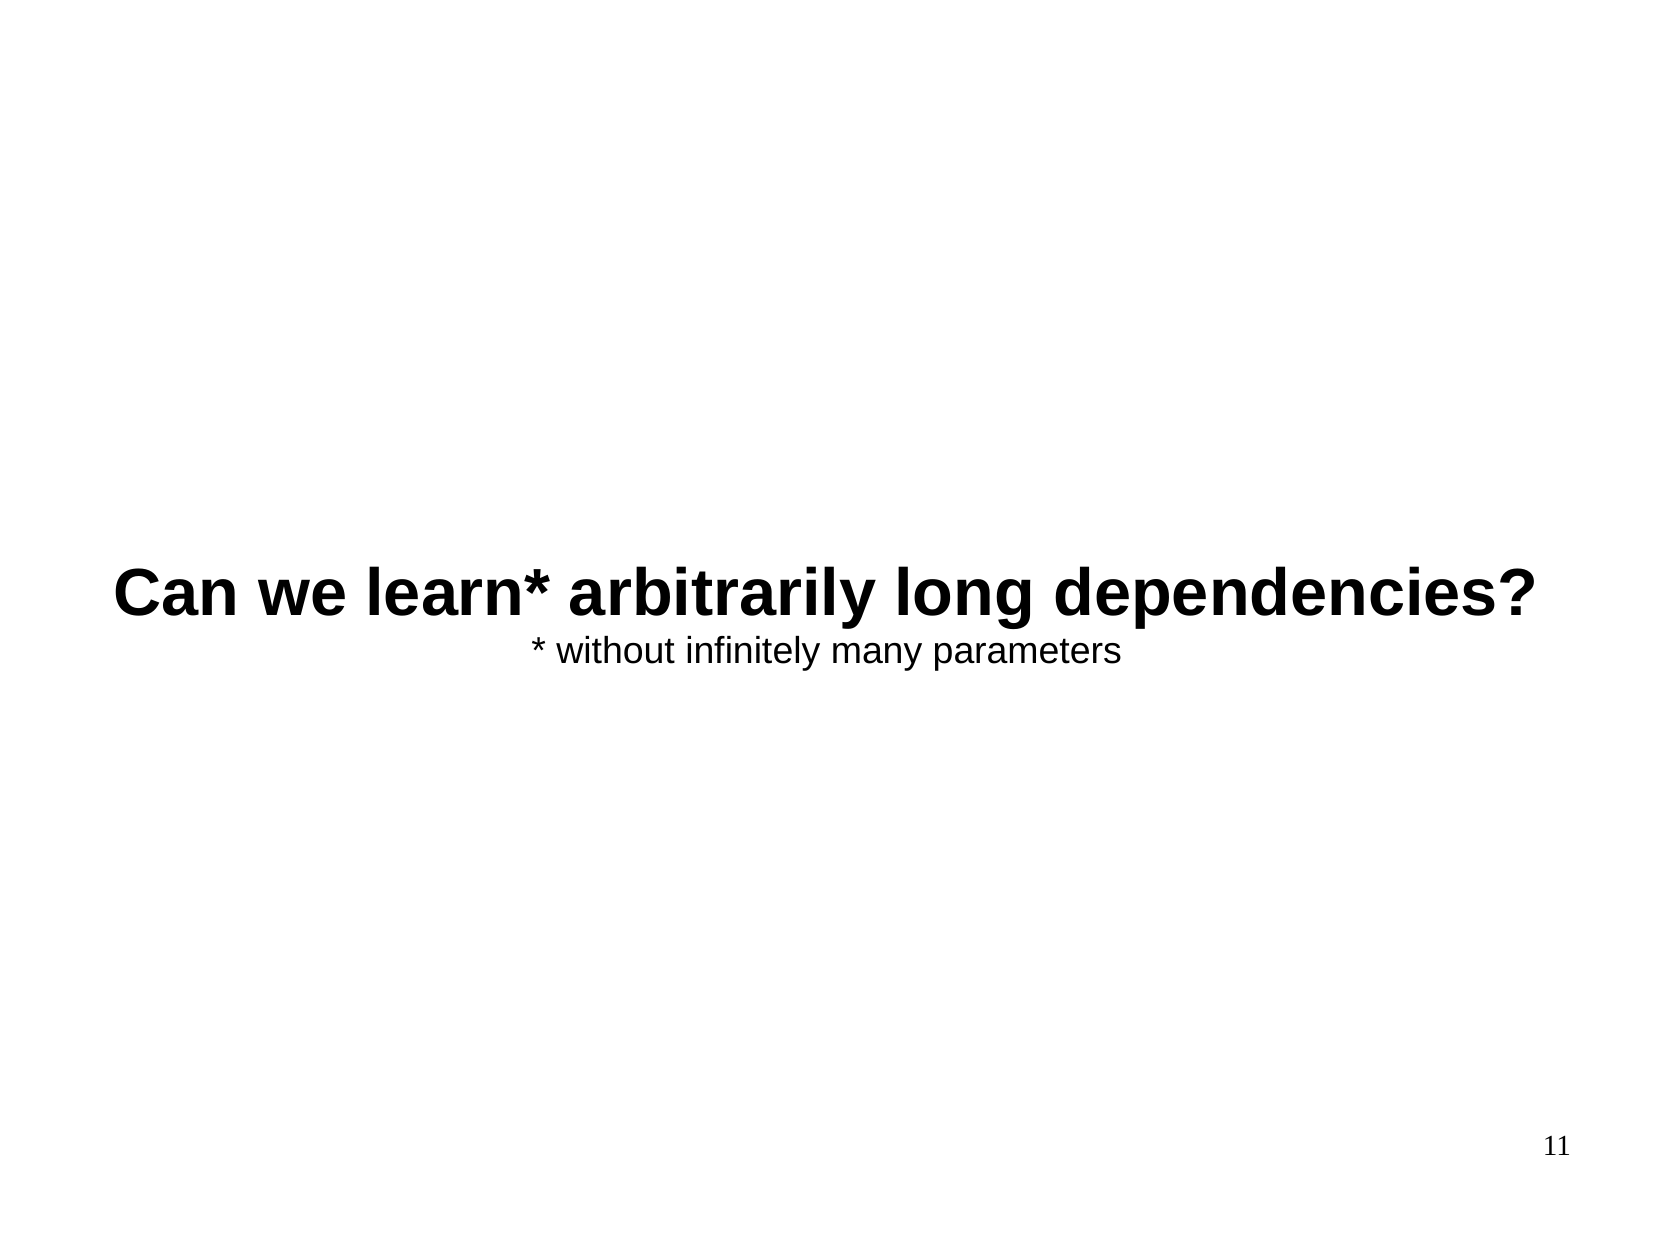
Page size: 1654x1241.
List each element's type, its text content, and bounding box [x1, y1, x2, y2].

title Can we learn* arbitrarily long dependencies? * without infinitely many parameters [82, 438, 1571, 789]
